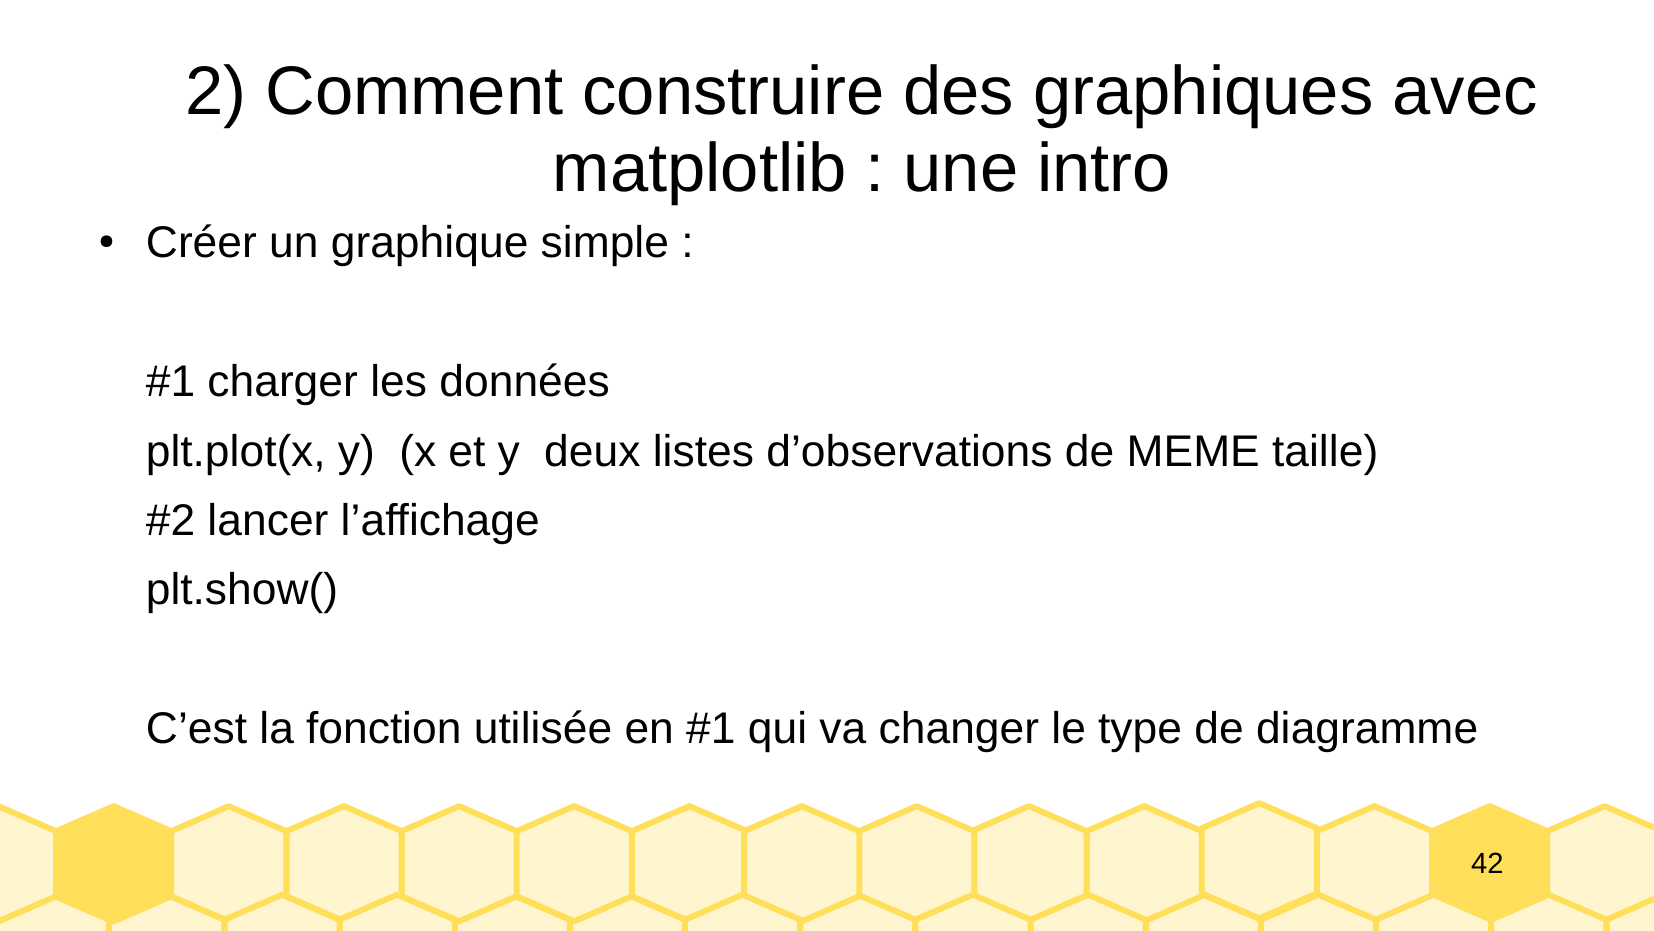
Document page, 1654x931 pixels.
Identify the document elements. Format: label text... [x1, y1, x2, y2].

list Créer un graphique simple : #1 charger les données plt.plot(x, y) (x et y deux listes d’observations de MEME taille) #2 lancer l’affichage plt.show() C’est la fonction utilisée en #1 qui va changer le type de diagramme [82, 217, 1571, 758]
title 2) Comment construire des graphiques avec matplotlib : une intro [118, 51, 1607, 207]
